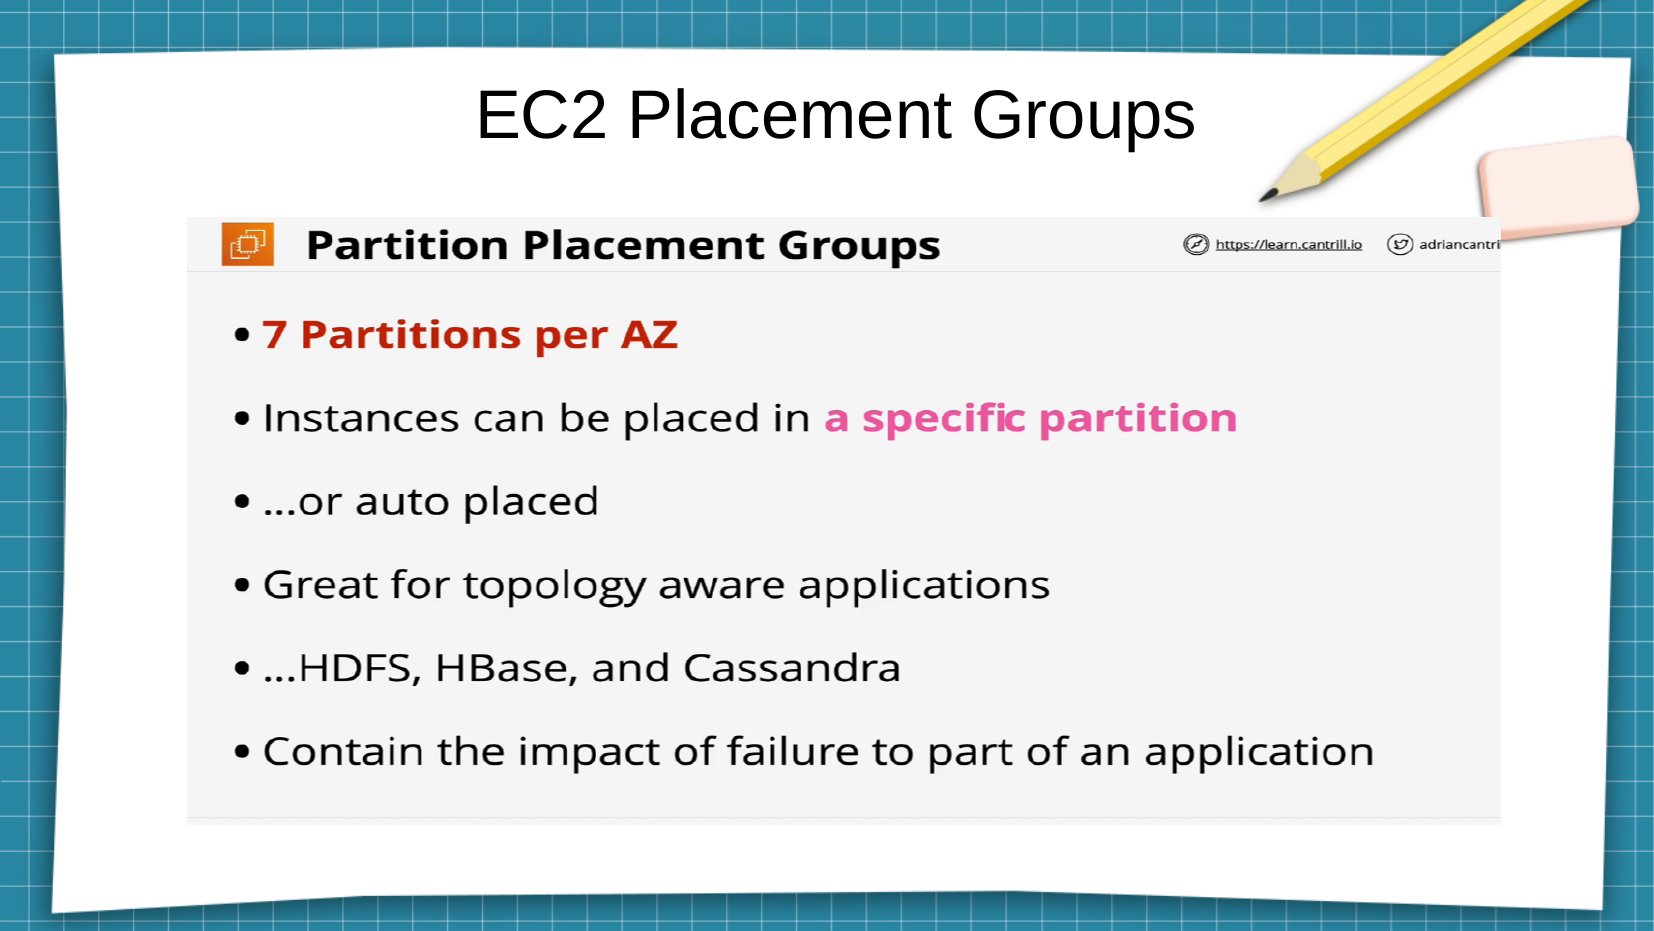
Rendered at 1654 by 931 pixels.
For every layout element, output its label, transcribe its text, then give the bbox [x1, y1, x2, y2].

title EC2 Placement Groups [82, 37, 1571, 193]
picture [0, 0, 1654, 931]
